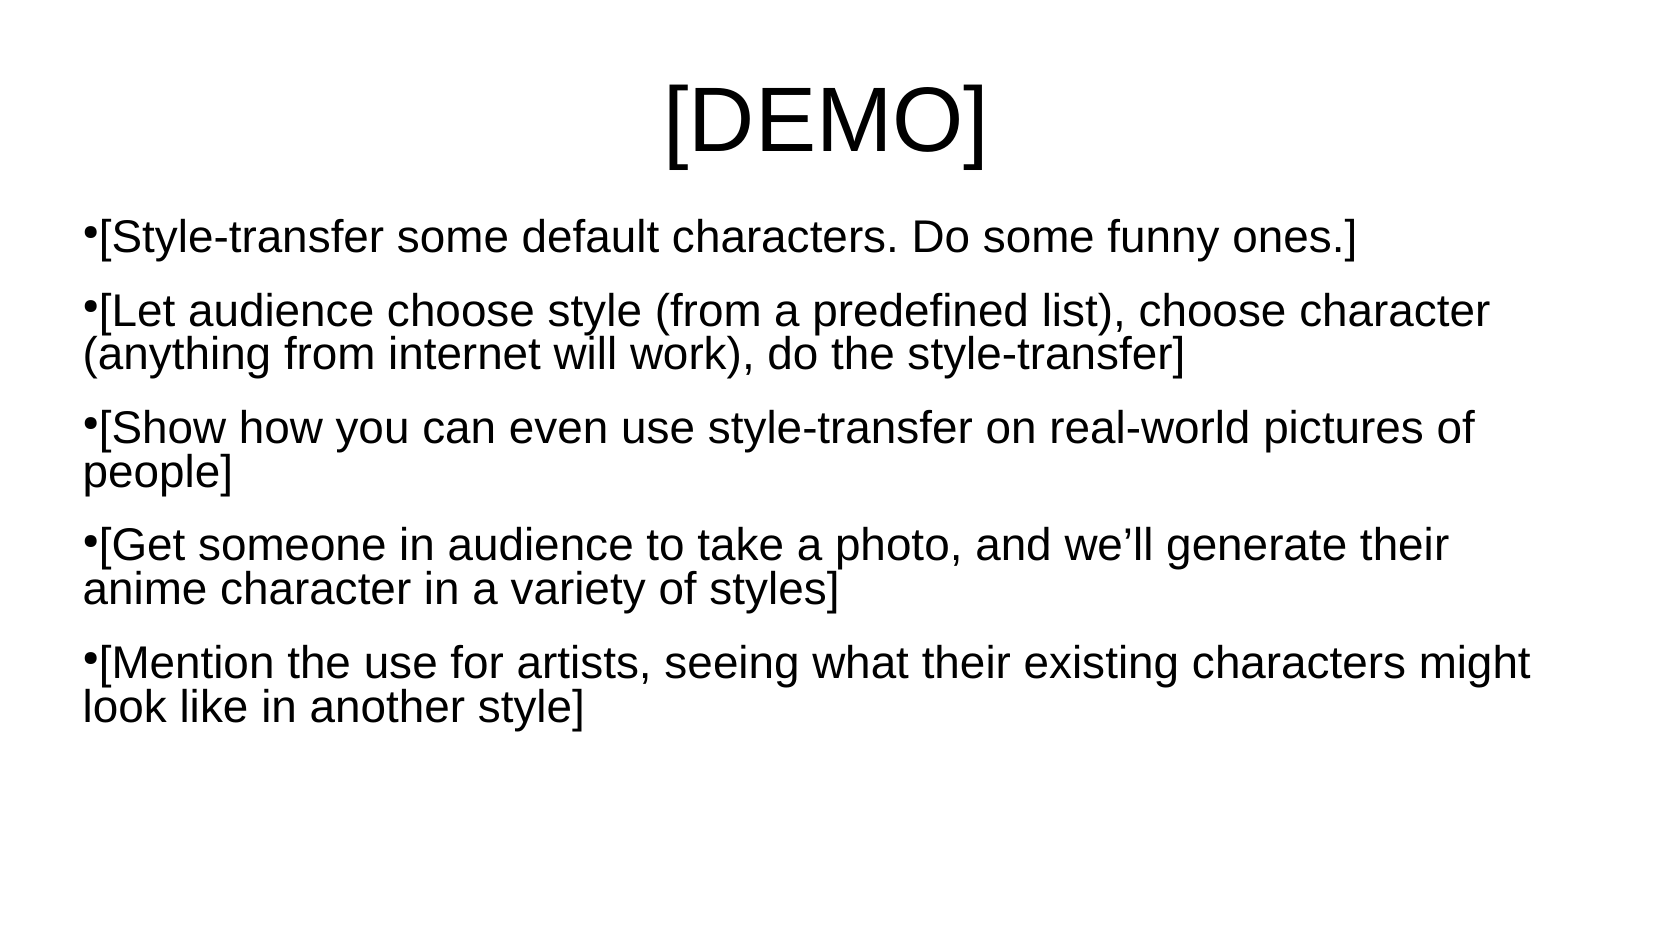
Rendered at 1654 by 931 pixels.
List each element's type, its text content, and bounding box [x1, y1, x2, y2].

title [DEMO] [82, 37, 1571, 193]
list [Style-transfer some default characters. Do some funny ones.] [Let audience choose style (from a predefined list), choose character (anything from internet will work), do the style-transfer] [Show how you can even use style-transfer on real-world pictures of people] [Get someone in audience to take a photo, and we’ll generate their anime character in a variety of styles] [Mention the use for artists, seeing what their existing characters might look like in another style] [82, 217, 1571, 758]
